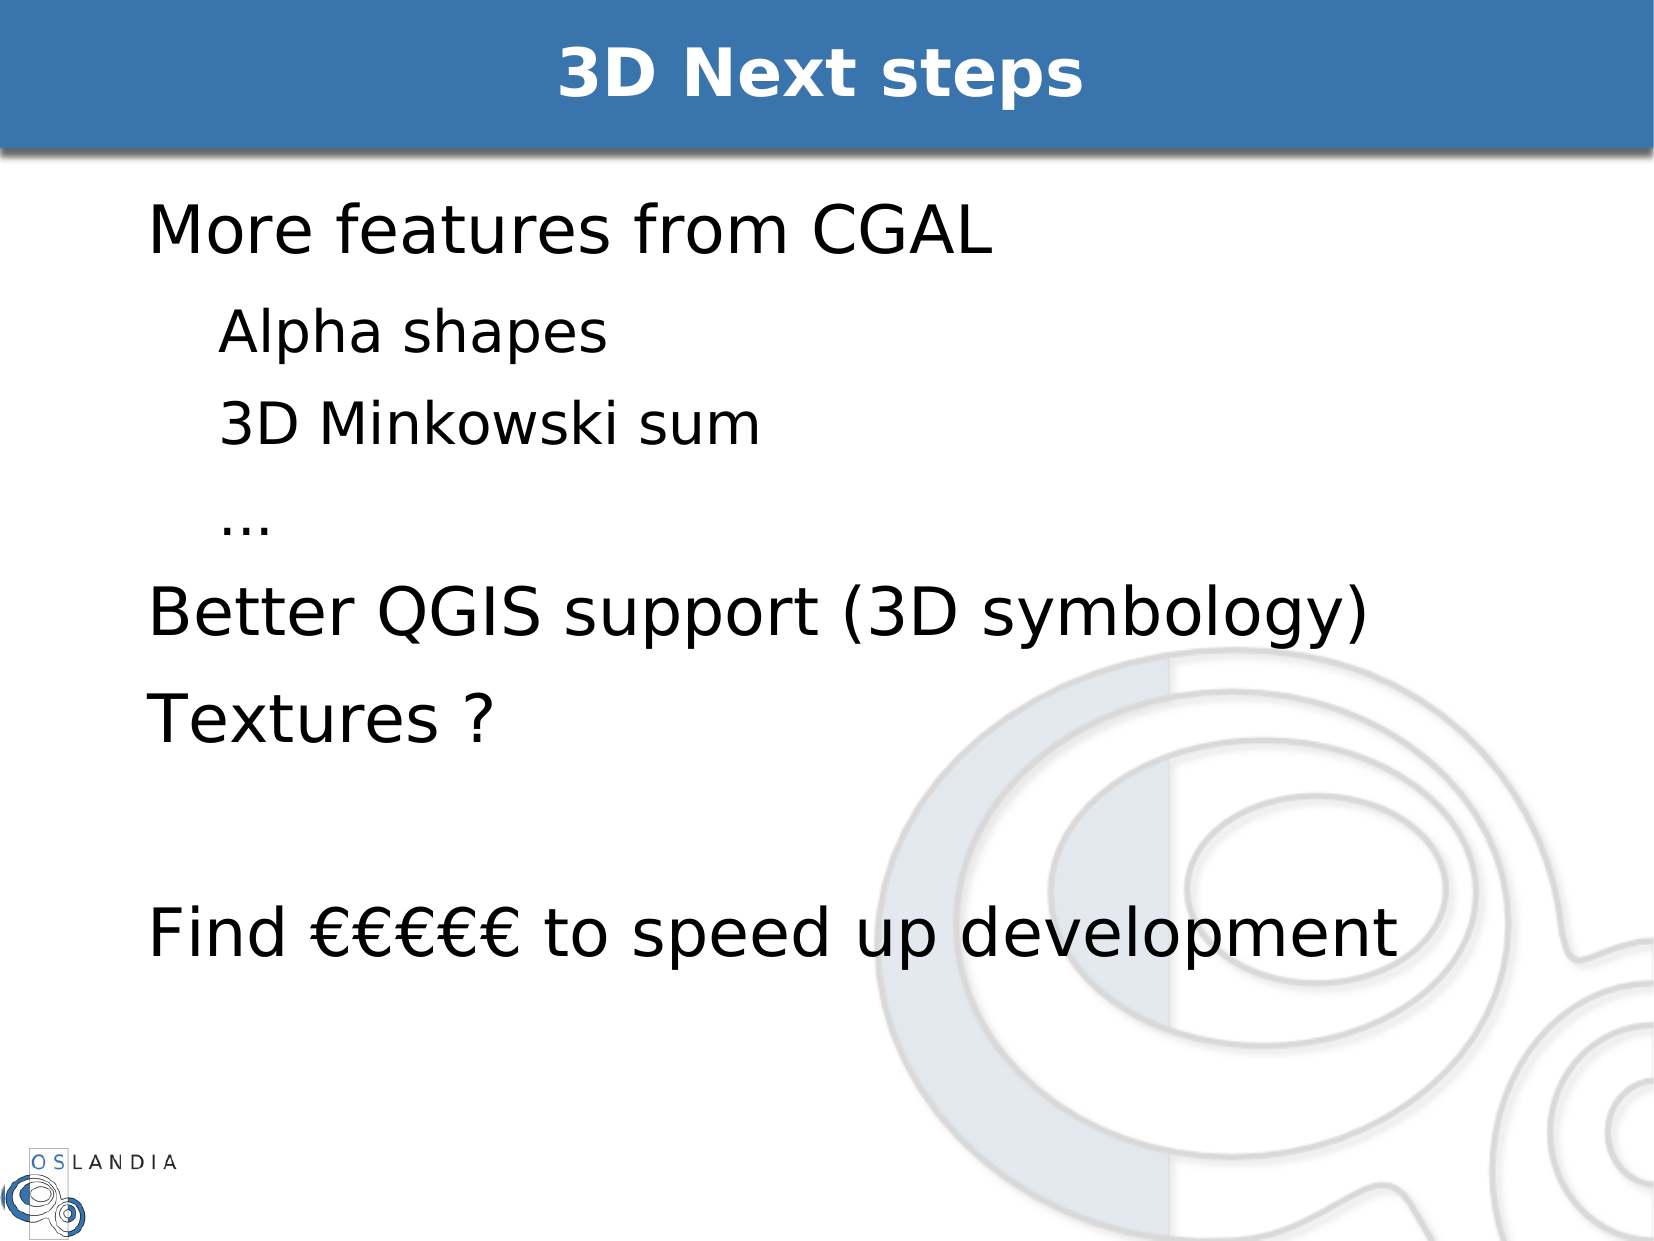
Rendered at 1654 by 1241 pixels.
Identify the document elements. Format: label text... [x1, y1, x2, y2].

picture [0, 0, 1654, 1241]
list More features from CGAL Alpha shapes 3D Minkowski sum ... Better QGIS support (3D symbology) Textures ? Find €€€€€ to speed up development [76, 191, 1565, 1241]
title 3D Next steps [76, 0, 1565, 148]
